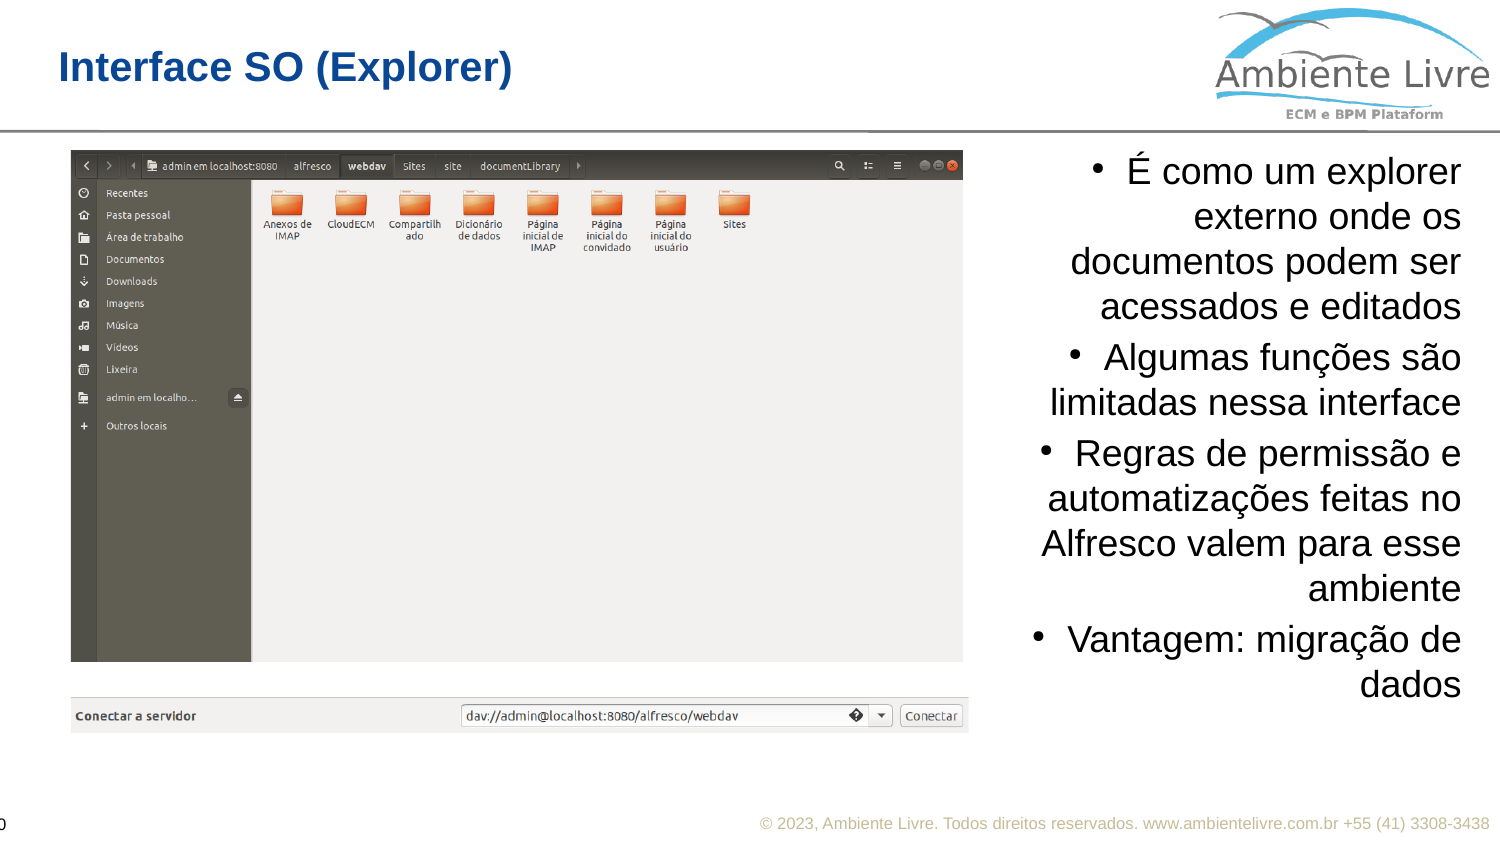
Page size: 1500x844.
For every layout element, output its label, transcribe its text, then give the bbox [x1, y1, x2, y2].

picture [70, 150, 986, 662]
title Interface SO (Explorer) [43, 8, 1127, 129]
text_box É como um explorer externo onde os documentos podem ser acessados e editados Algumas funções são limitadas nessa interface Regras de permissão e automatizações feitas no Alfresco valem para esse ambiente Vantagem: migração de dados [986, 139, 1477, 713]
picture [1215, 8, 1489, 119]
picture [70, 695, 969, 733]
